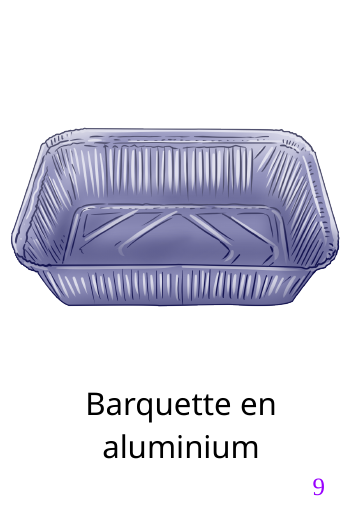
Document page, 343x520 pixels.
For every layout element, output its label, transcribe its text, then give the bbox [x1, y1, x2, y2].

picture [0, 34, 342, 377]
text_box Barquette en aluminium [51, 377, 311, 463]
